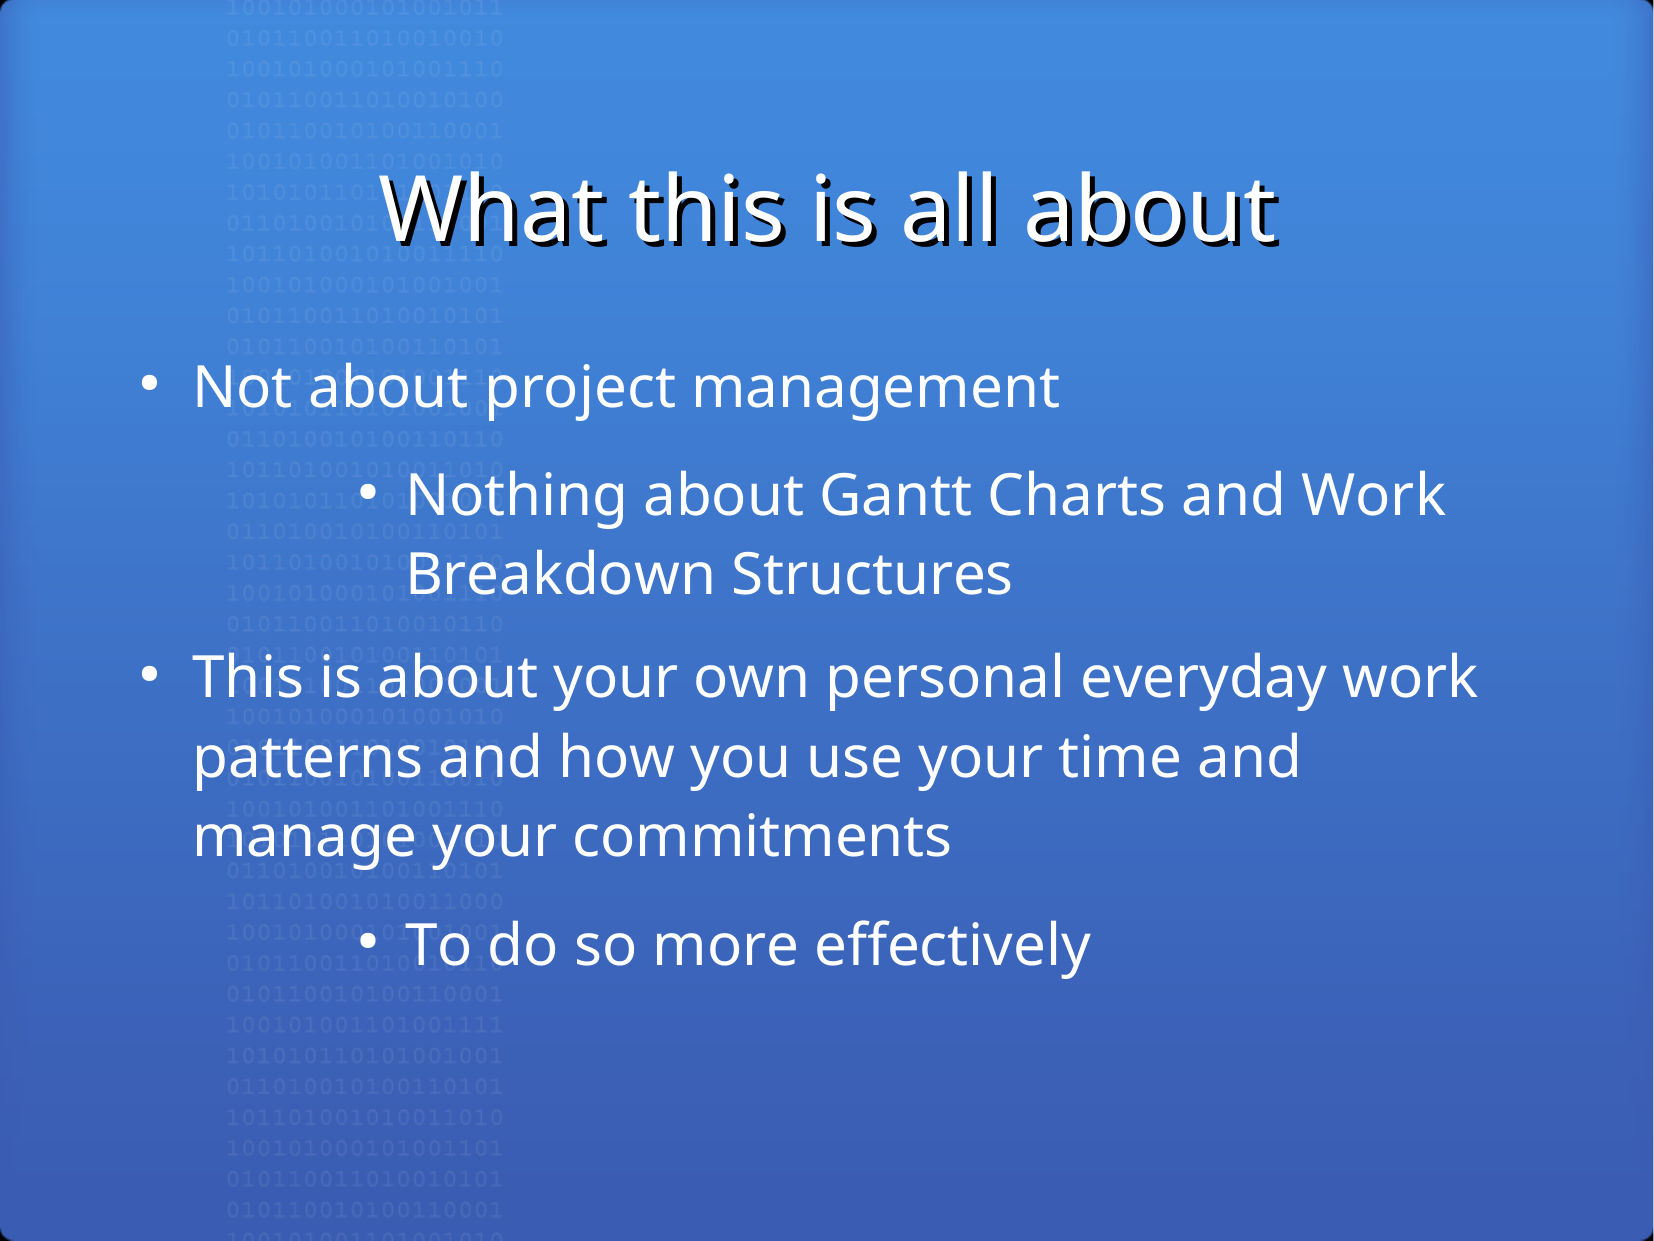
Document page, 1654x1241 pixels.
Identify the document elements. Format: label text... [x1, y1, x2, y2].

list Not about project management Nothing about Gantt Charts and Work Breakdown Structures This is about your own personal everyday work patterns and how you use your time and manage your commitments To do so more effectively [121, 344, 1534, 1127]
picture [0, 0, 1654, 1241]
title What this is all about [121, 102, 1534, 310]
